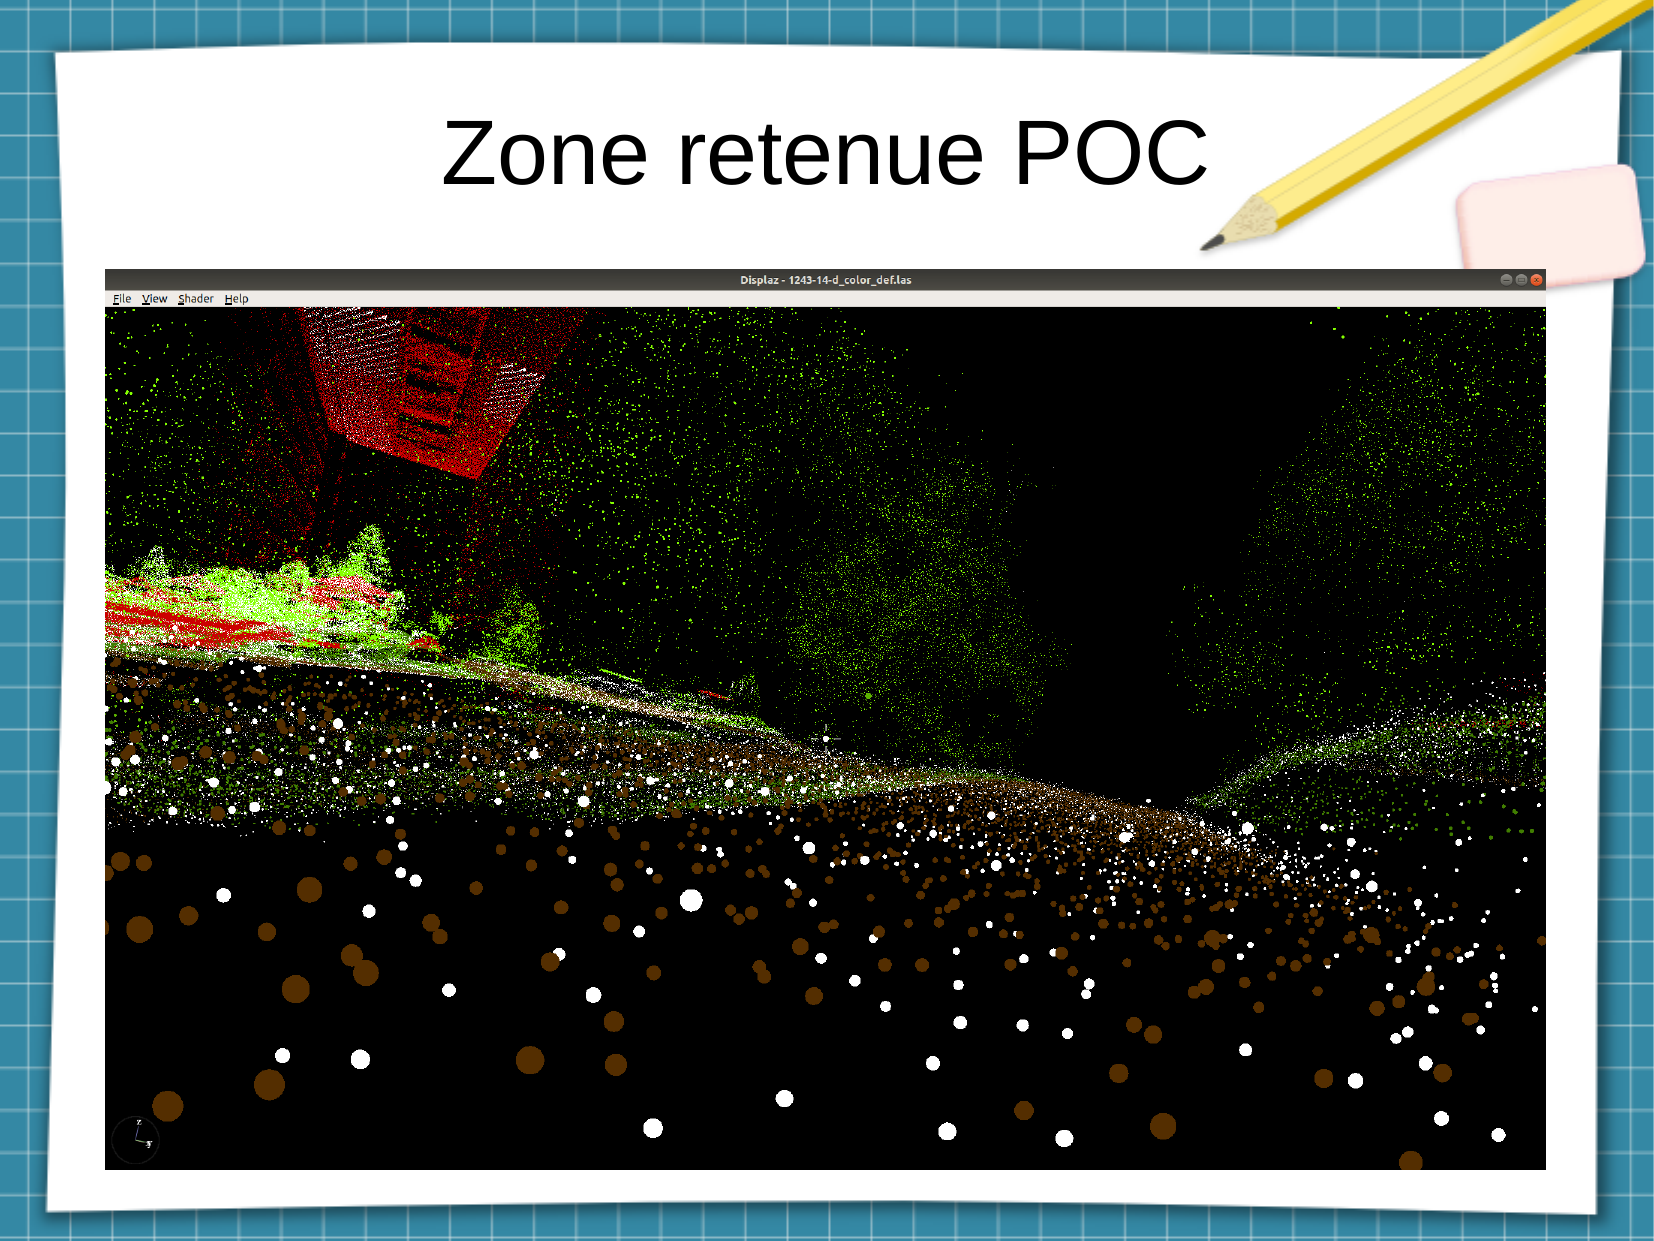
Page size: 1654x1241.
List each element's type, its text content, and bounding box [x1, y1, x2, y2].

picture [0, 0, 1654, 1241]
title Zone retenue POC [82, 49, 1571, 257]
